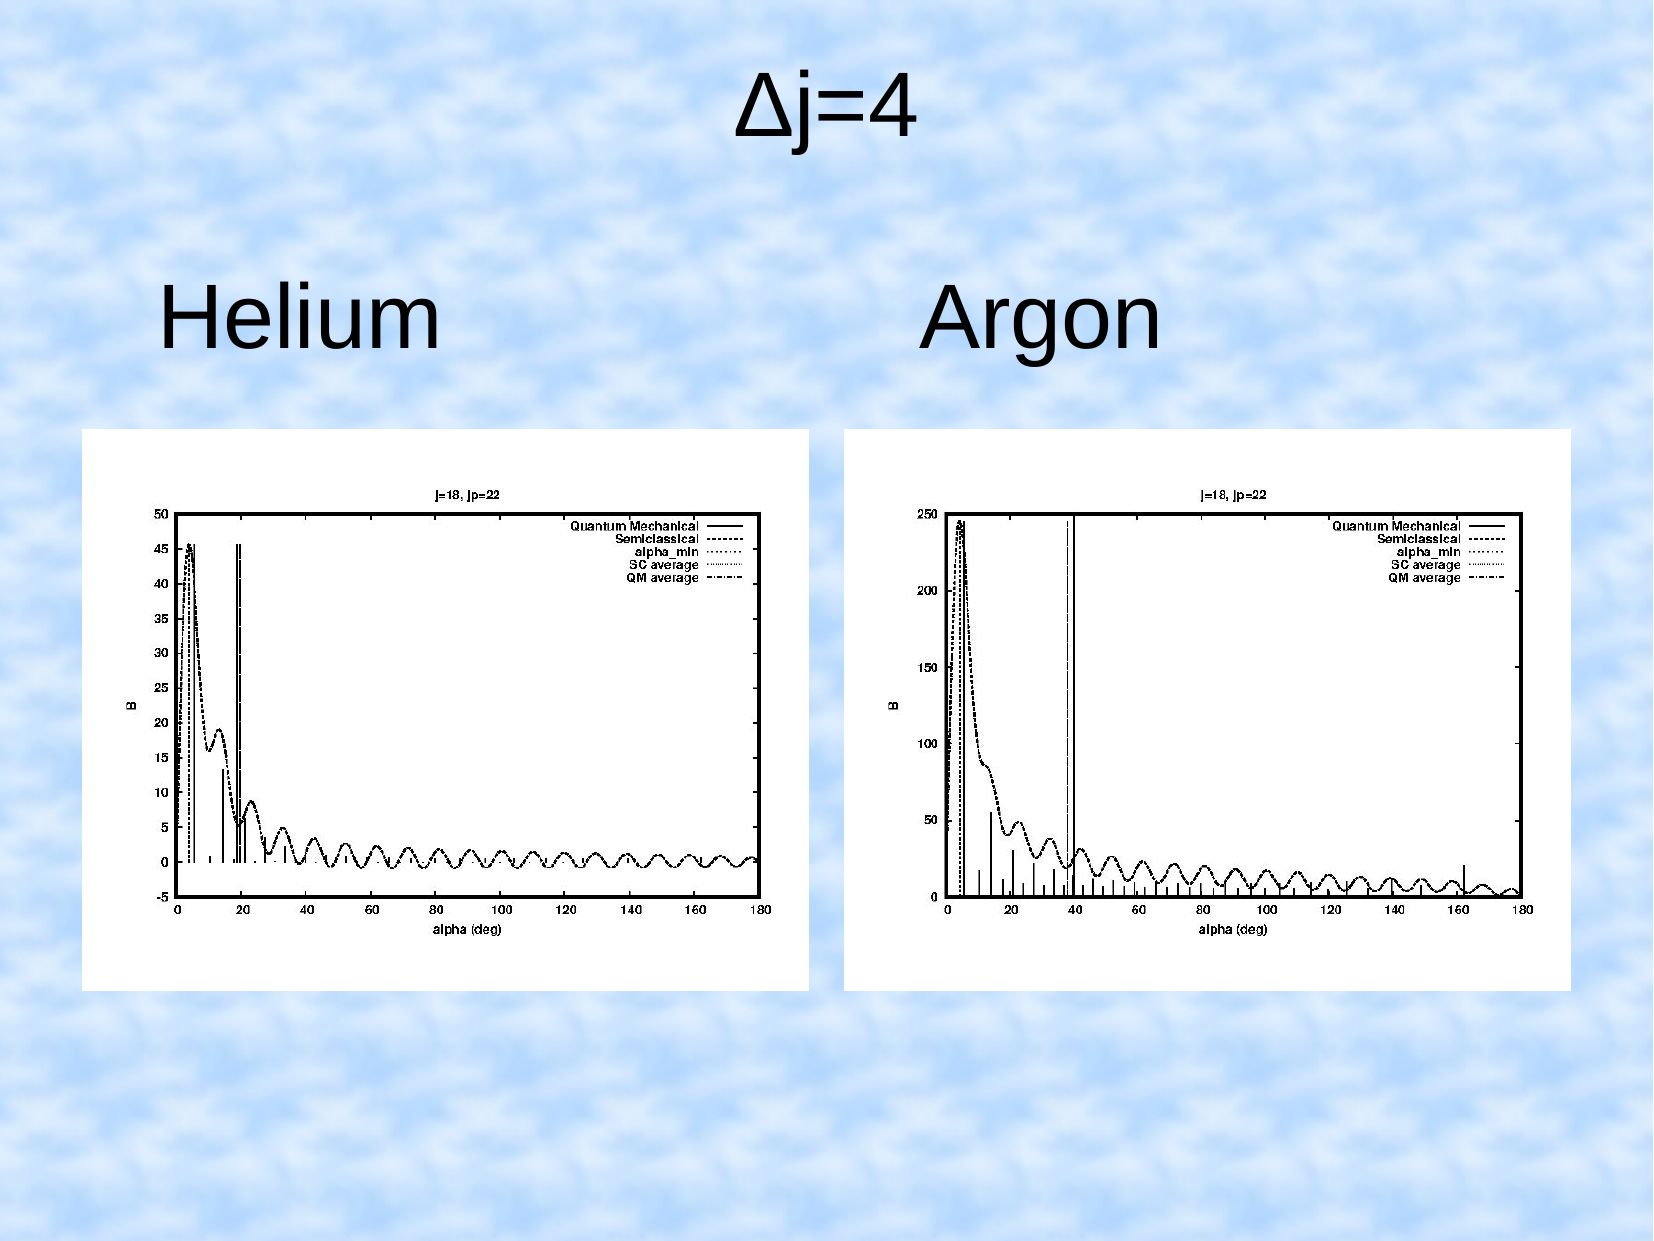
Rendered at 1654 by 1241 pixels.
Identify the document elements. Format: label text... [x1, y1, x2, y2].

title Helium [157, 213, 884, 421]
text_box Δj=4 [693, 53, 960, 157]
picture [0, 0, 1654, 1241]
title Argon [919, 213, 1645, 421]
